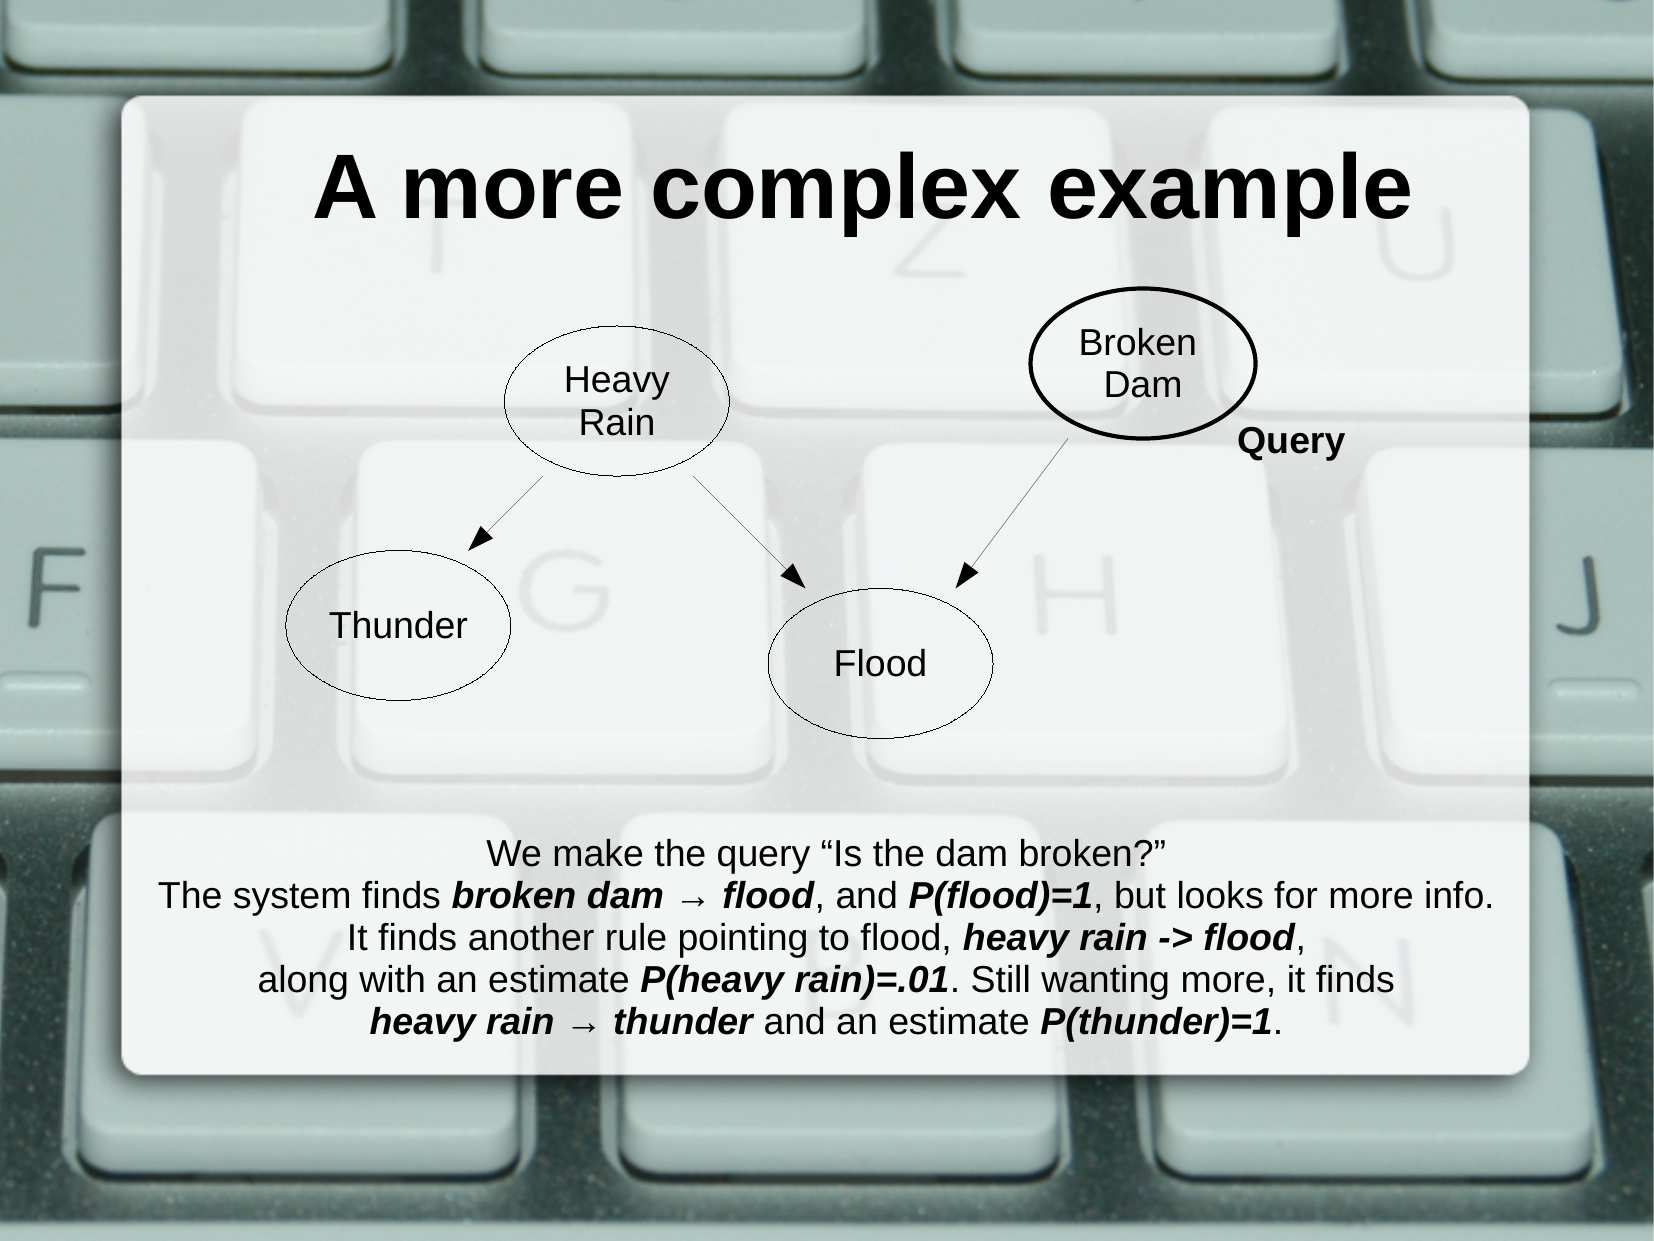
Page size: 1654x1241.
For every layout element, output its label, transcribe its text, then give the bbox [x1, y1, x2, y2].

text_box Heavy Rain [504, 325, 730, 477]
text_box Broken Dam [1030, 288, 1256, 439]
text_box Query [1222, 412, 1360, 471]
text_box Thunder [285, 550, 511, 701]
title A more complex example [268, 119, 1460, 255]
text_box Flood [768, 588, 994, 739]
text_box We make the query “Is the dam broken?” The system finds broken dam → flood, and P(flood)=1, but looks for more info. It finds another rule pointing to flood, heavy rain -> flood, along with an estimate P(heavy rain)=.01. Still wanting more, it finds heavy rain → thunder and an estimate P(thunder)=1. [143, 825, 1510, 1055]
picture [0, 0, 1654, 1241]
